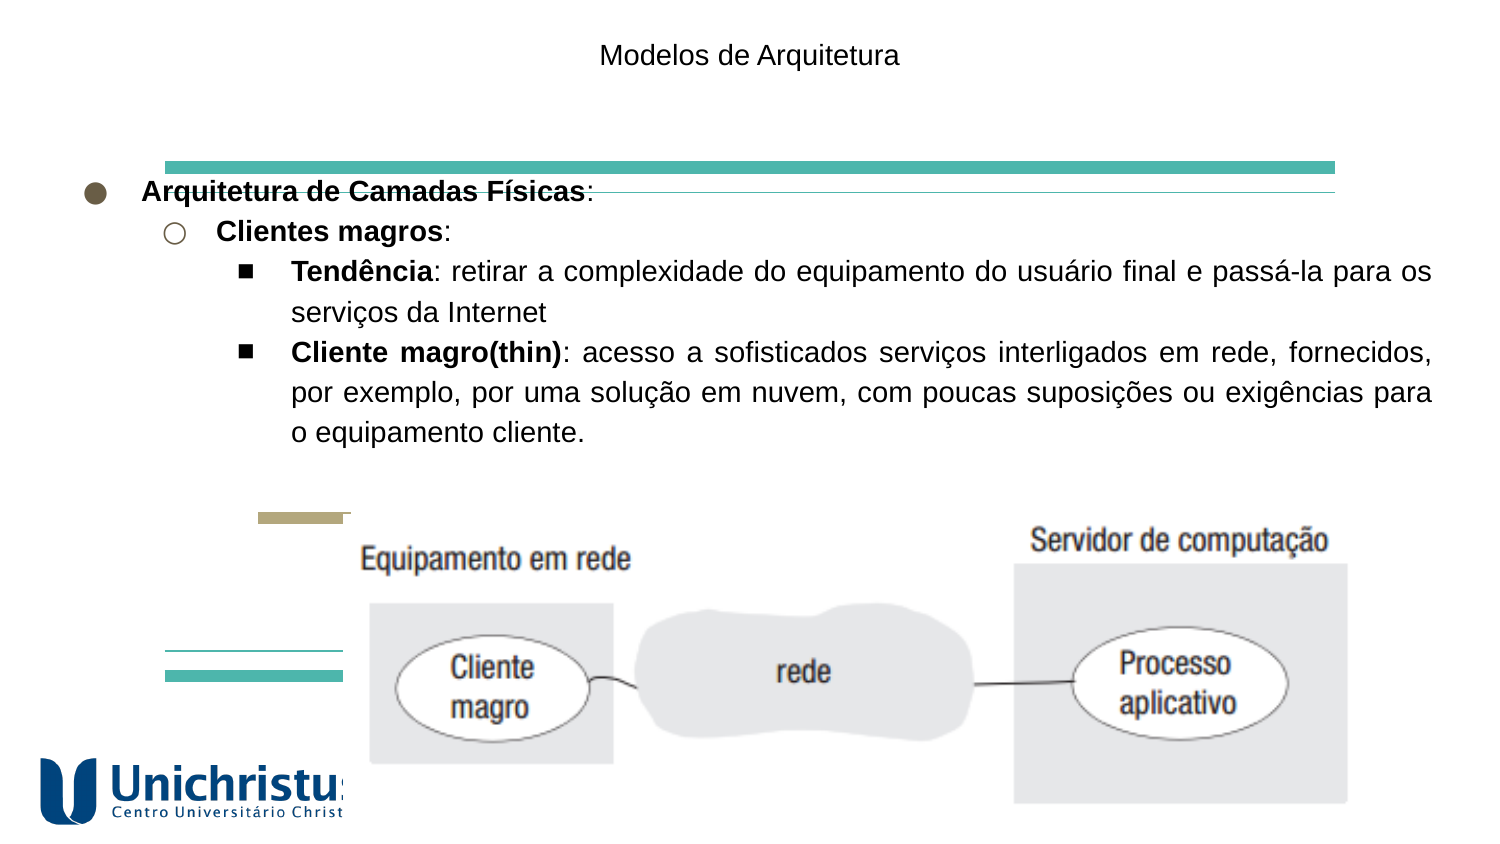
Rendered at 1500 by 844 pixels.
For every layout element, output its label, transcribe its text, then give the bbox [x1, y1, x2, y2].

list Arquitetura de Camadas Físicas: Clientes magros: Tendência: retirar a complexidade do equipamento do usuário final e passá-la para os serviços da Internet Cliente magro(thin): acesso a sofisticados serviços interligados em rede, fornecidos, por exemplo, por uma solução em nuvem, com poucas suposições ou exigências para o equipamento cliente. [51, 152, 1449, 750]
picture [35, 514, 1369, 827]
title Modelos de Arquitetura [51, 20, 1449, 137]
